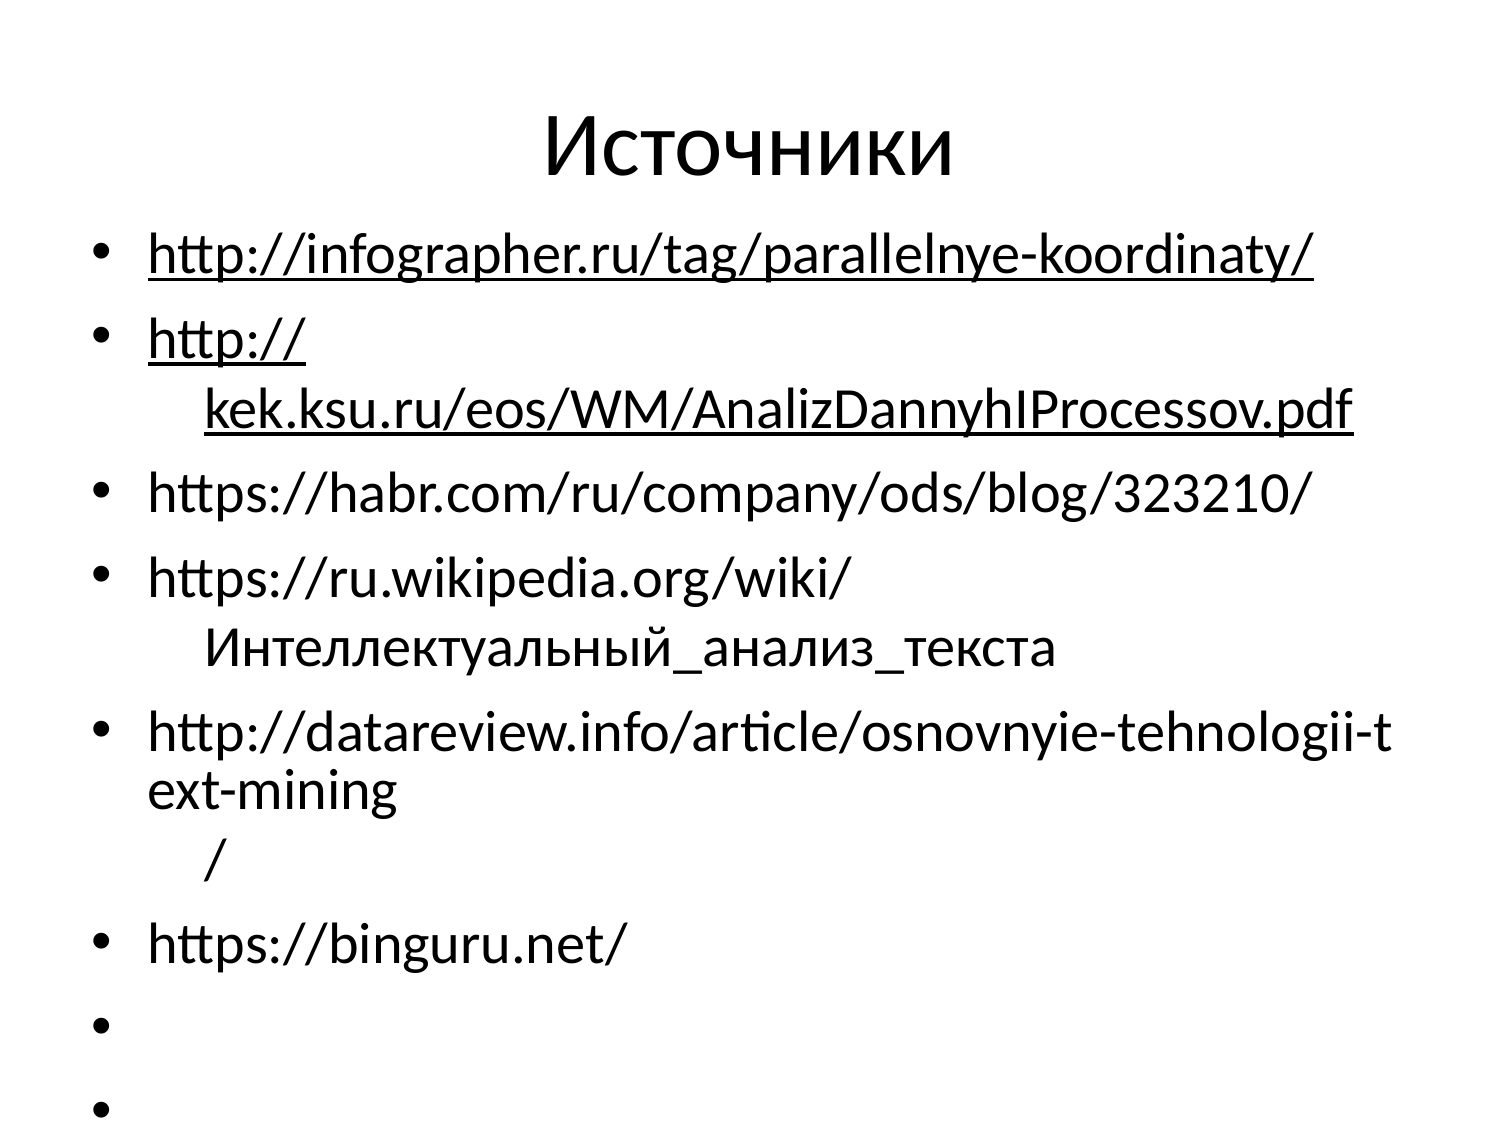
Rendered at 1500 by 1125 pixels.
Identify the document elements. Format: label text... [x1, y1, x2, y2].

list http://infographer.ru/tag/parallelnye-koordinaty/ http://kek.ksu.ru/eos/WM/AnalizDannyhIProcessov.pdf https://habr.com/ru/company/ods/blog/323210/ https://ru.wikipedia.org/wiki/Интеллектуальный_анализ_текста http://datareview.info/article/osnovnyie-tehnologii-text-mining/ https://binguru.net/ [76, 208, 1427, 951]
title Источники [75, 45, 1426, 233]
